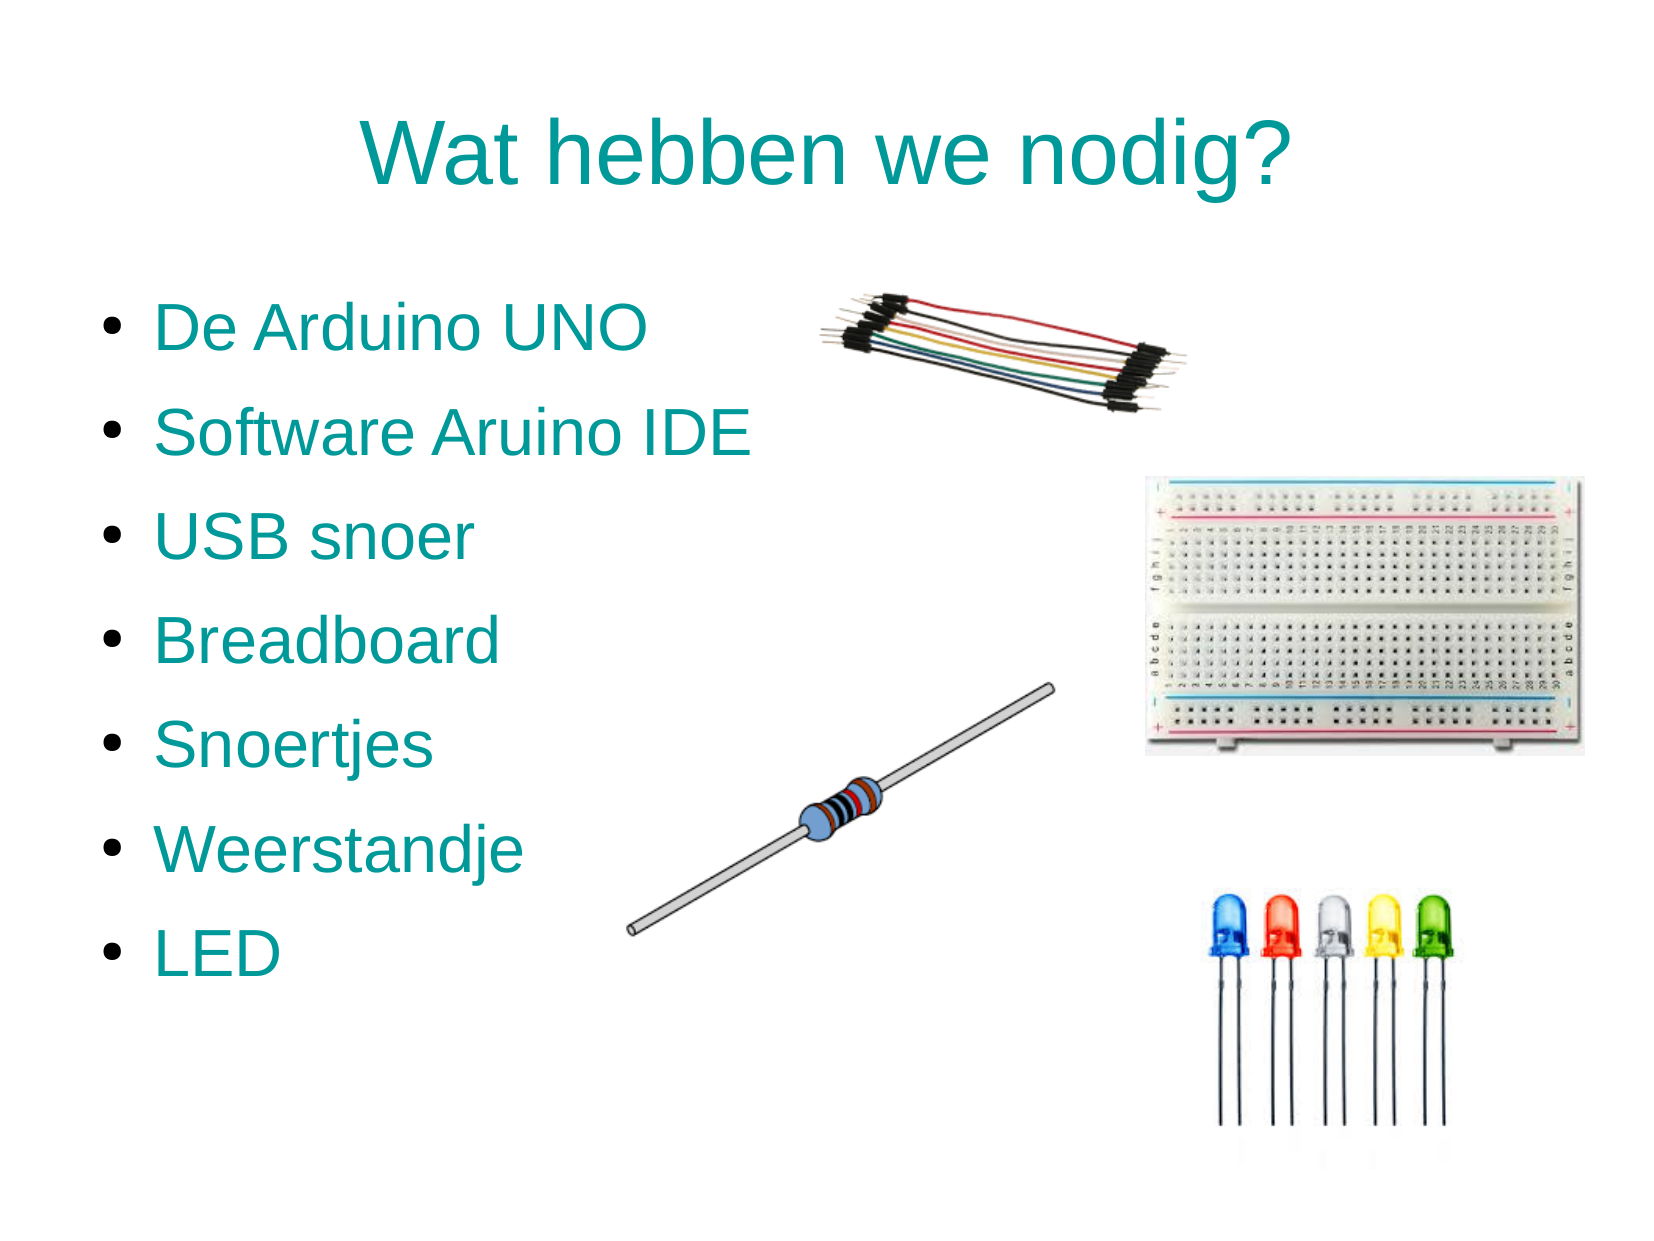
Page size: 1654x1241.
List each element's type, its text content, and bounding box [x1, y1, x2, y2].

picture [1151, 838, 1524, 1170]
picture [814, 209, 1193, 473]
list De Arduino UNO Software Aruino IDE USB snoer Breadboard Snoertjes Weerstandje LED [82, 290, 1571, 1010]
title Wat hebben we nodig? [82, 49, 1571, 257]
picture [614, 673, 1068, 946]
picture [1145, 476, 1585, 756]
